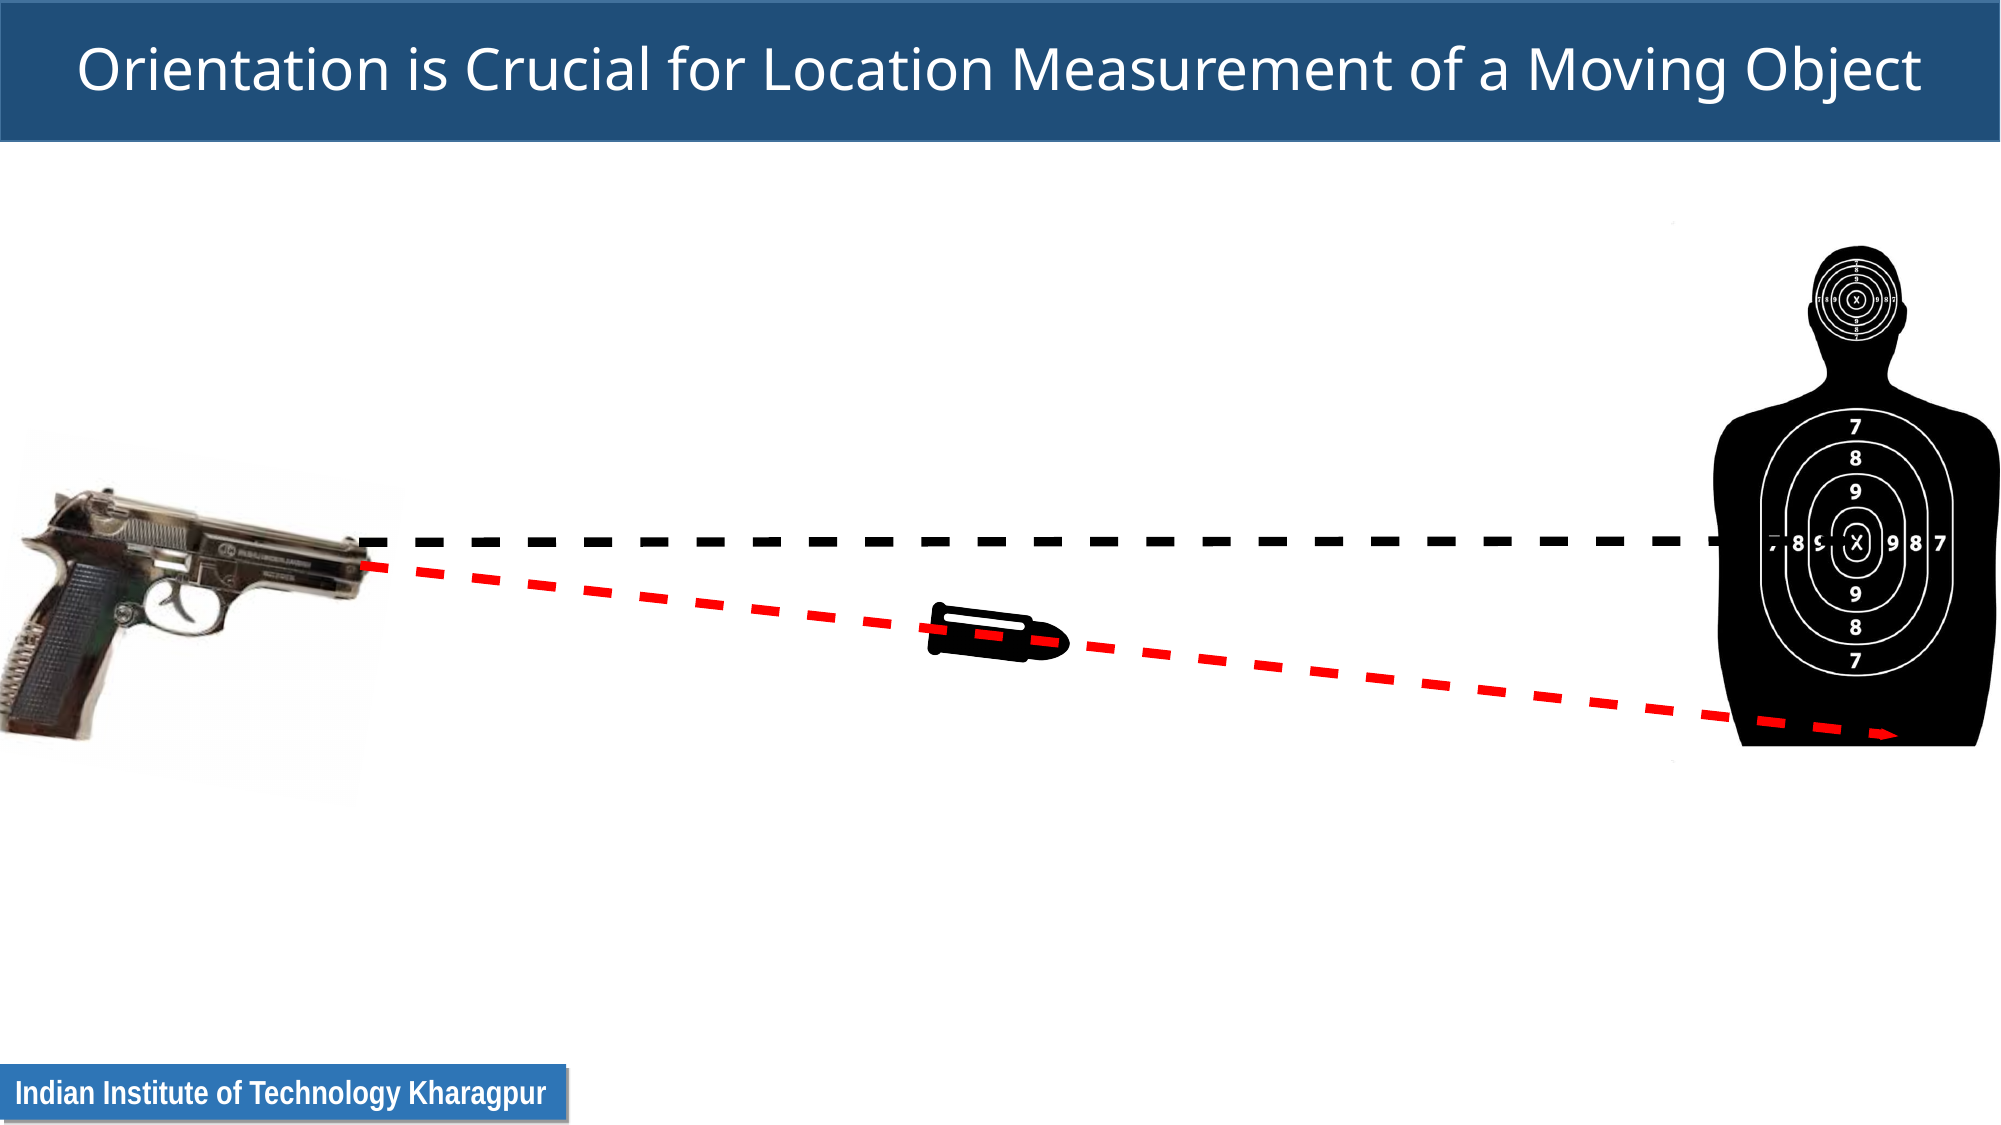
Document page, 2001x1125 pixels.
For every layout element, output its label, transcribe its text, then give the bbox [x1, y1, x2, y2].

picture [1671, 221, 2000, 763]
title Orientation is Crucial for Location Measurement of a Moving Object [0, 1, 2000, 141]
picture [921, 558, 1078, 714]
picture [0, 428, 405, 807]
